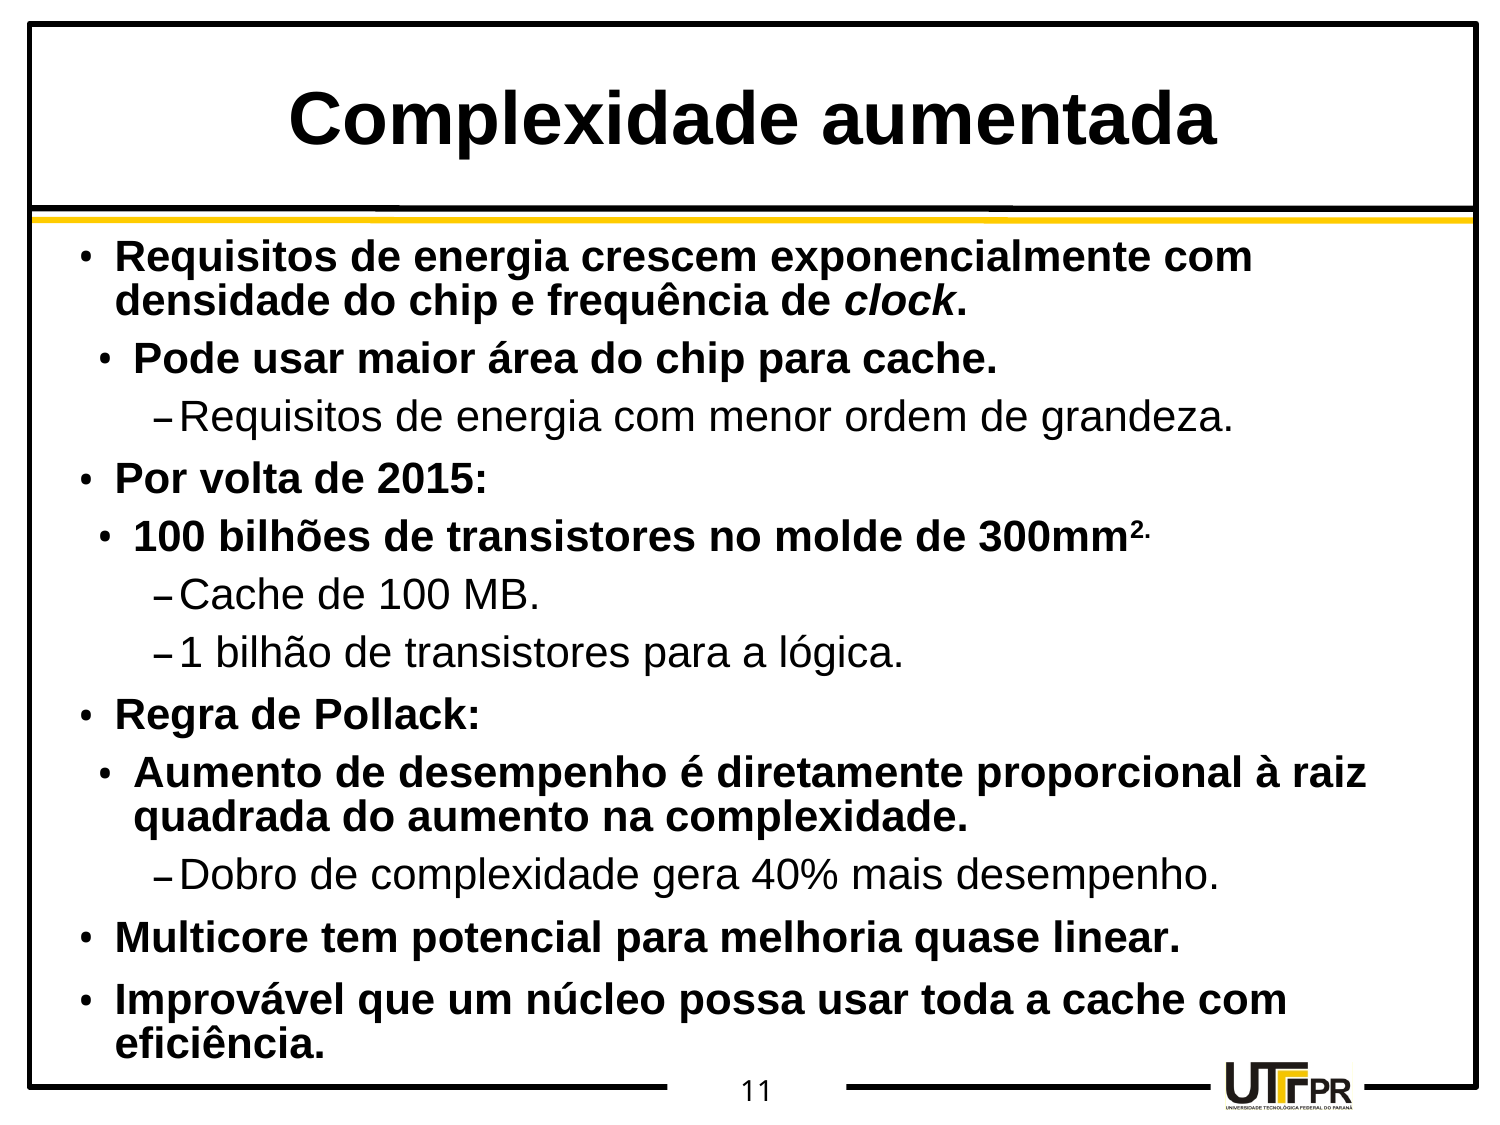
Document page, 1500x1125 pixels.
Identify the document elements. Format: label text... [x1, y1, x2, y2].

list Requisitos de energia crescem exponencialmente com densidade do chip e frequência de clock. Pode usar maior área do chip para cache. Requisitos de energia com menor ordem de grandeza. Por volta de 2015: 100 bilhões de transistores no molde de 300mm2. Cache de 100 MB. 1 bilhão de transistores para a lógica. Regra de Pollack: Aumento de desempenho é diretamente proporcional à raiz quadrada do aumento na complexidade. Dobro de complexidade gera 40% mais desempenho. Multicore tem potencial para melhoria quase linear. Improvável que um núcleo possa usar toda a cache com eficiência. [41, 236, 1459, 1125]
title Complexidade aumentada [29, 47, 1477, 195]
